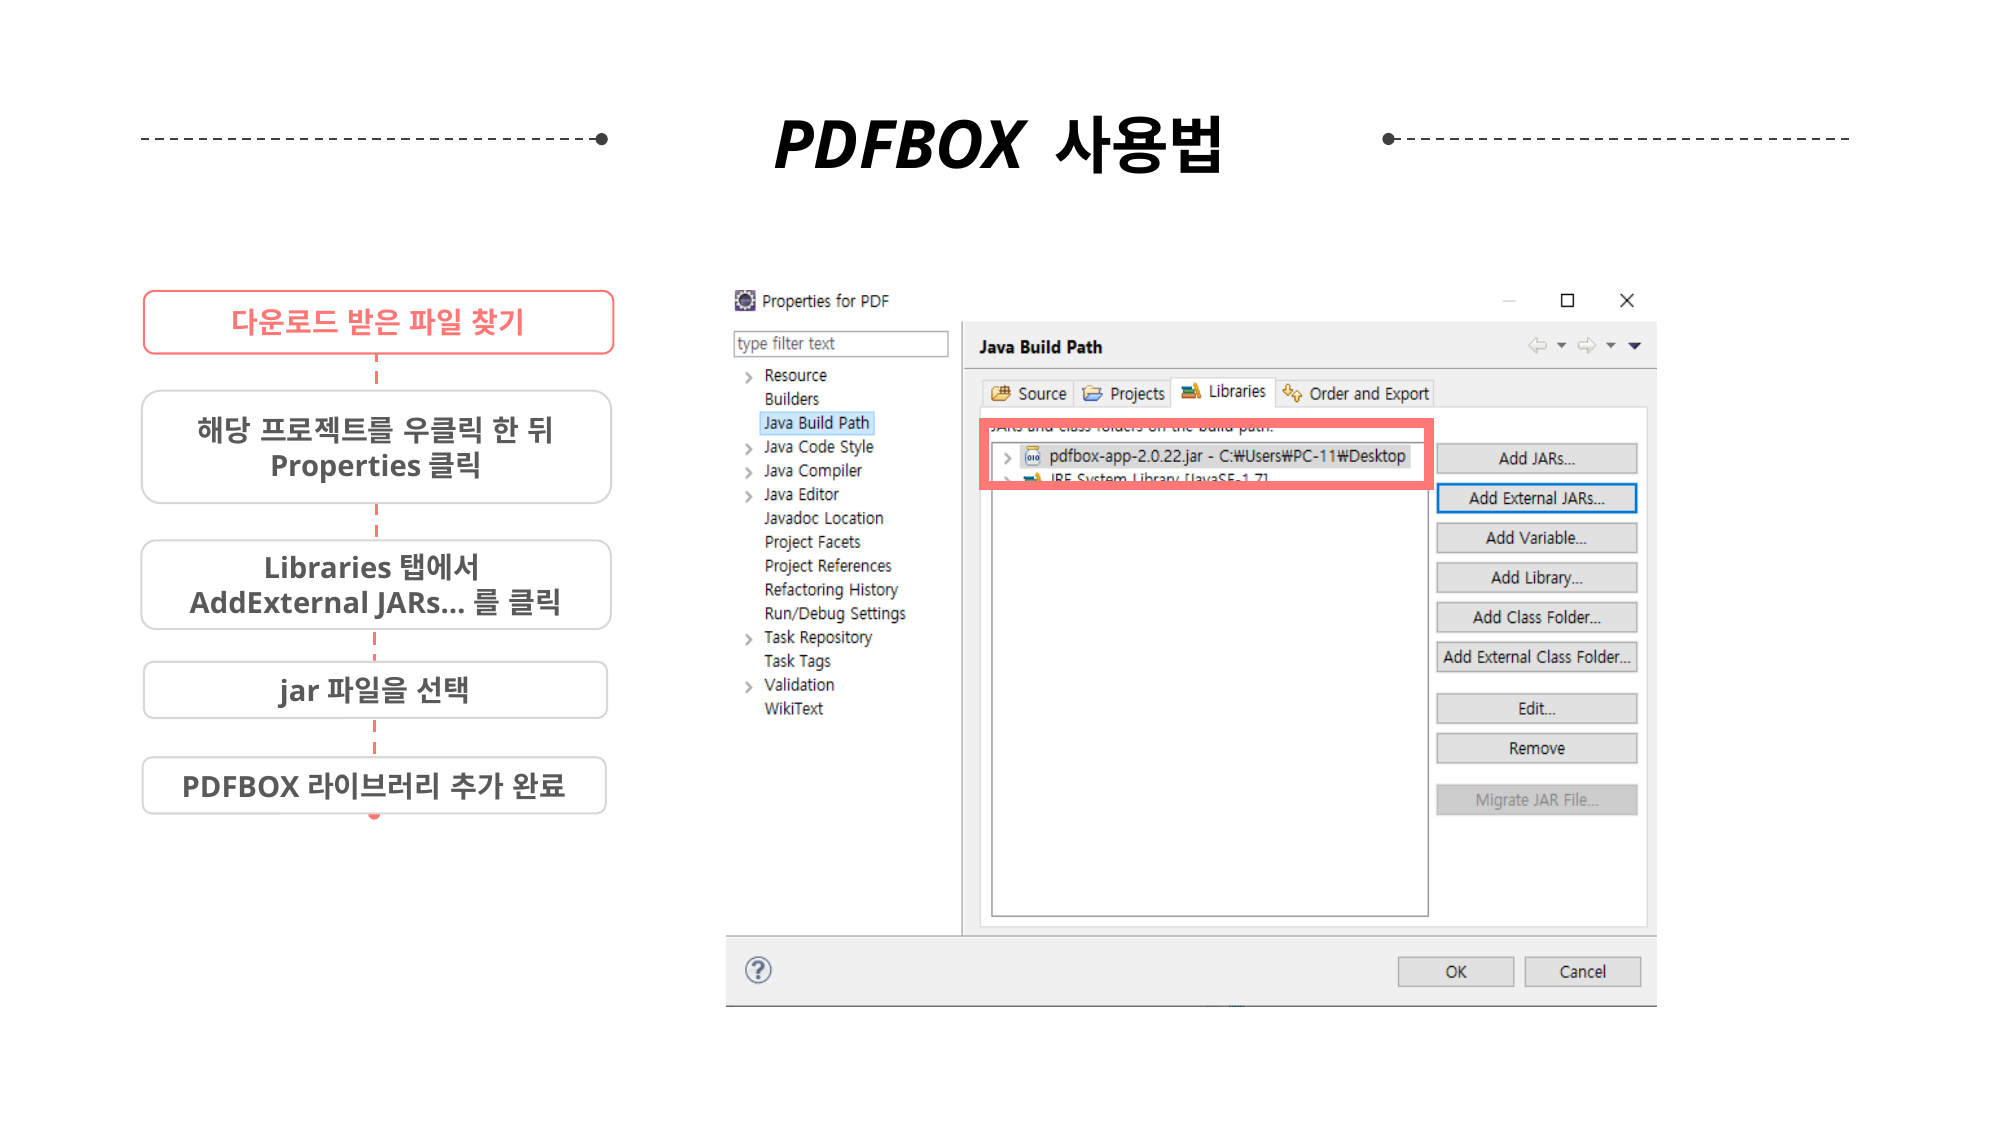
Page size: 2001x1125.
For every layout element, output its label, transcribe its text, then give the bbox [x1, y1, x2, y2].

text_box jar 파일을 선택 [143, 661, 608, 718]
text_box Libraries 탭에서 AddExternal JARs… 를 클릭 [141, 540, 611, 630]
text_box PDFBOX 라이브러리 추가 완료 [142, 757, 606, 814]
picture [726, 290, 1657, 1008]
text_box 다운로드 받은 파일 찾기 [143, 290, 614, 354]
text_box 해당 프로젝트를 우클릭 한 뒤 Properties 클릭 [141, 390, 612, 504]
text_box PDFBOX 사용법 [613, 54, 1387, 176]
